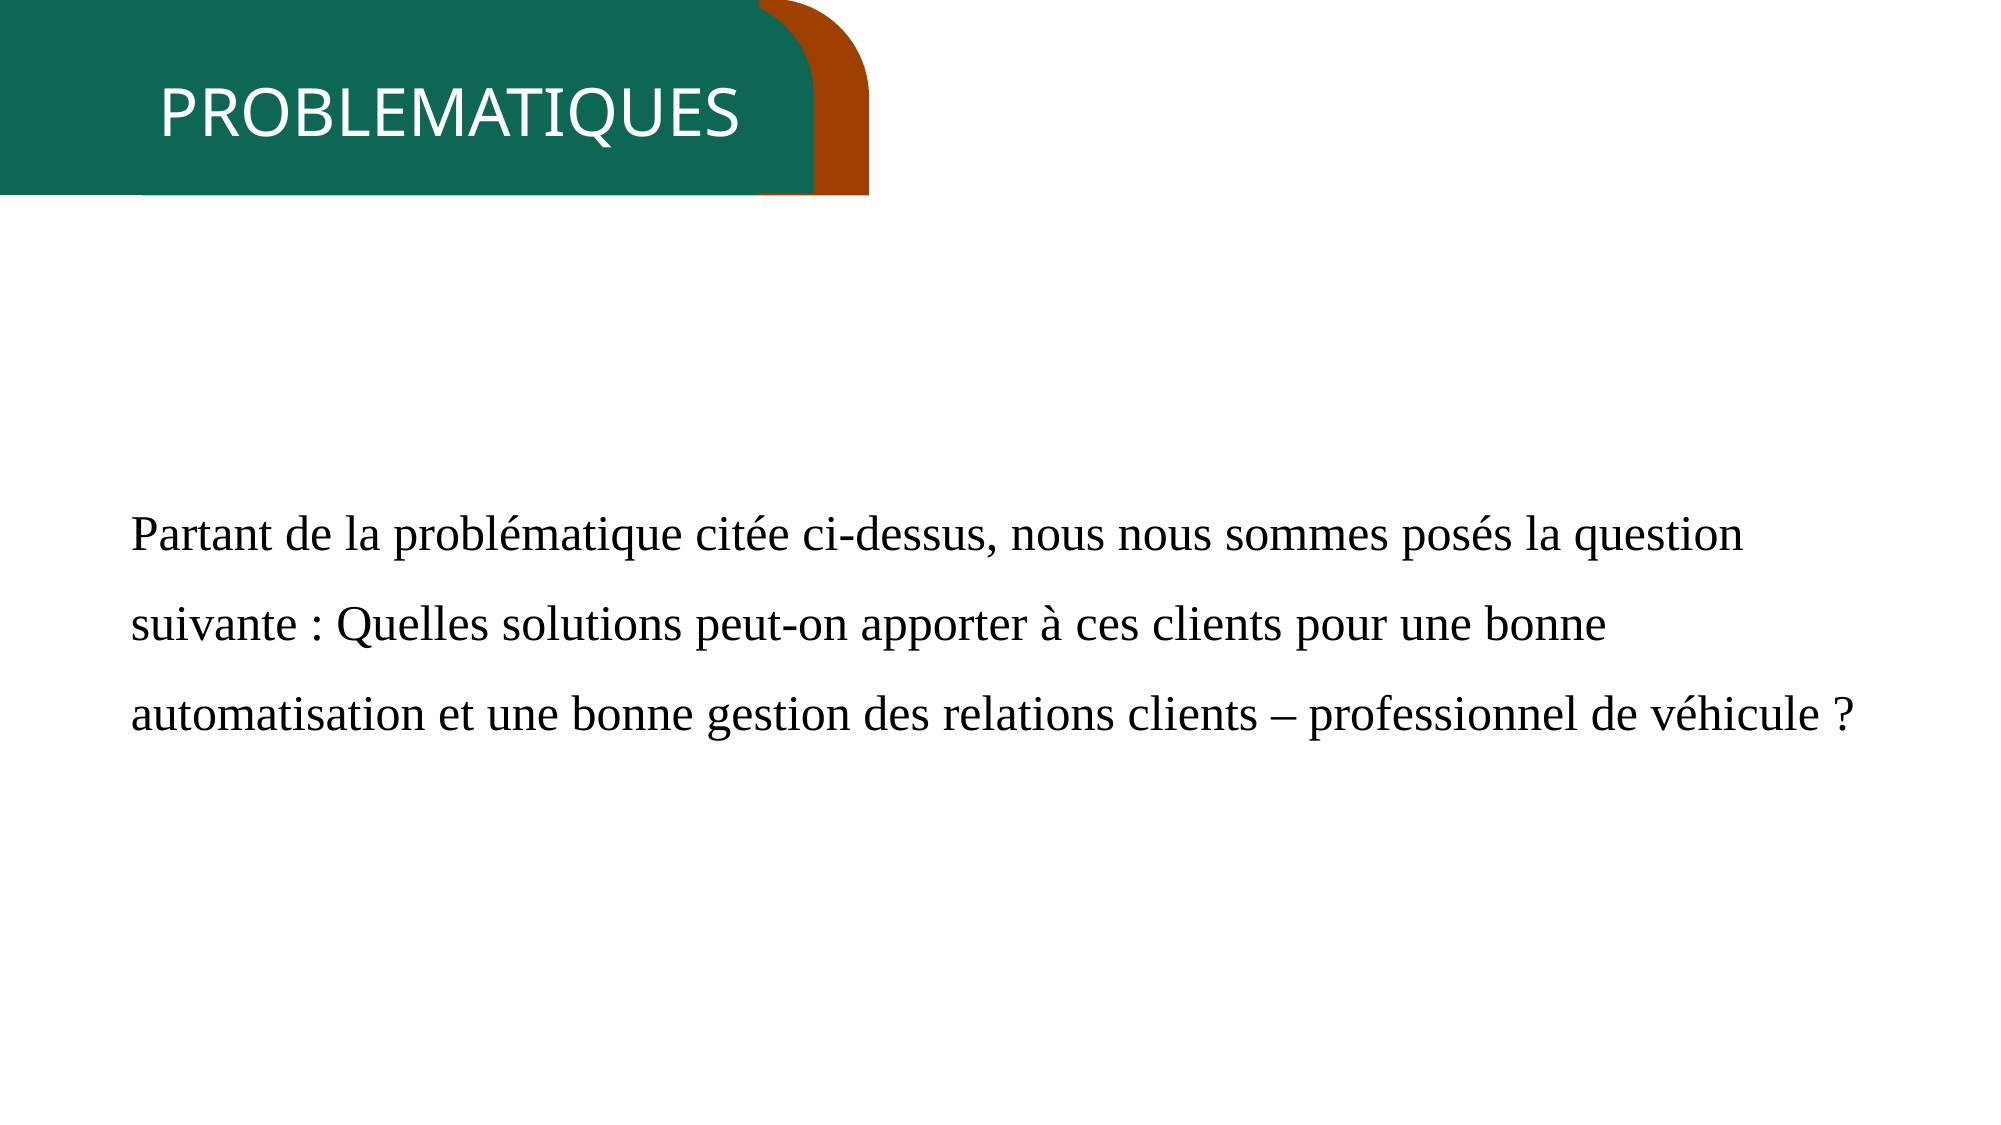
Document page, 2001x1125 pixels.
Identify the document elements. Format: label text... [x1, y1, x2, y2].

text_box Partant de la problématique citée ci-dessus, nous nous sommes posés la question suivante : Quelles solutions peut-on apporter à ces clients pour une bonne automatisation et une bonne gestion des relations clients – professionnel de véhicule ? [115, 463, 1903, 752]
text_box [0, 0, 870, 196]
text_box PROBLEMATIQUES [86, 0, 815, 194]
